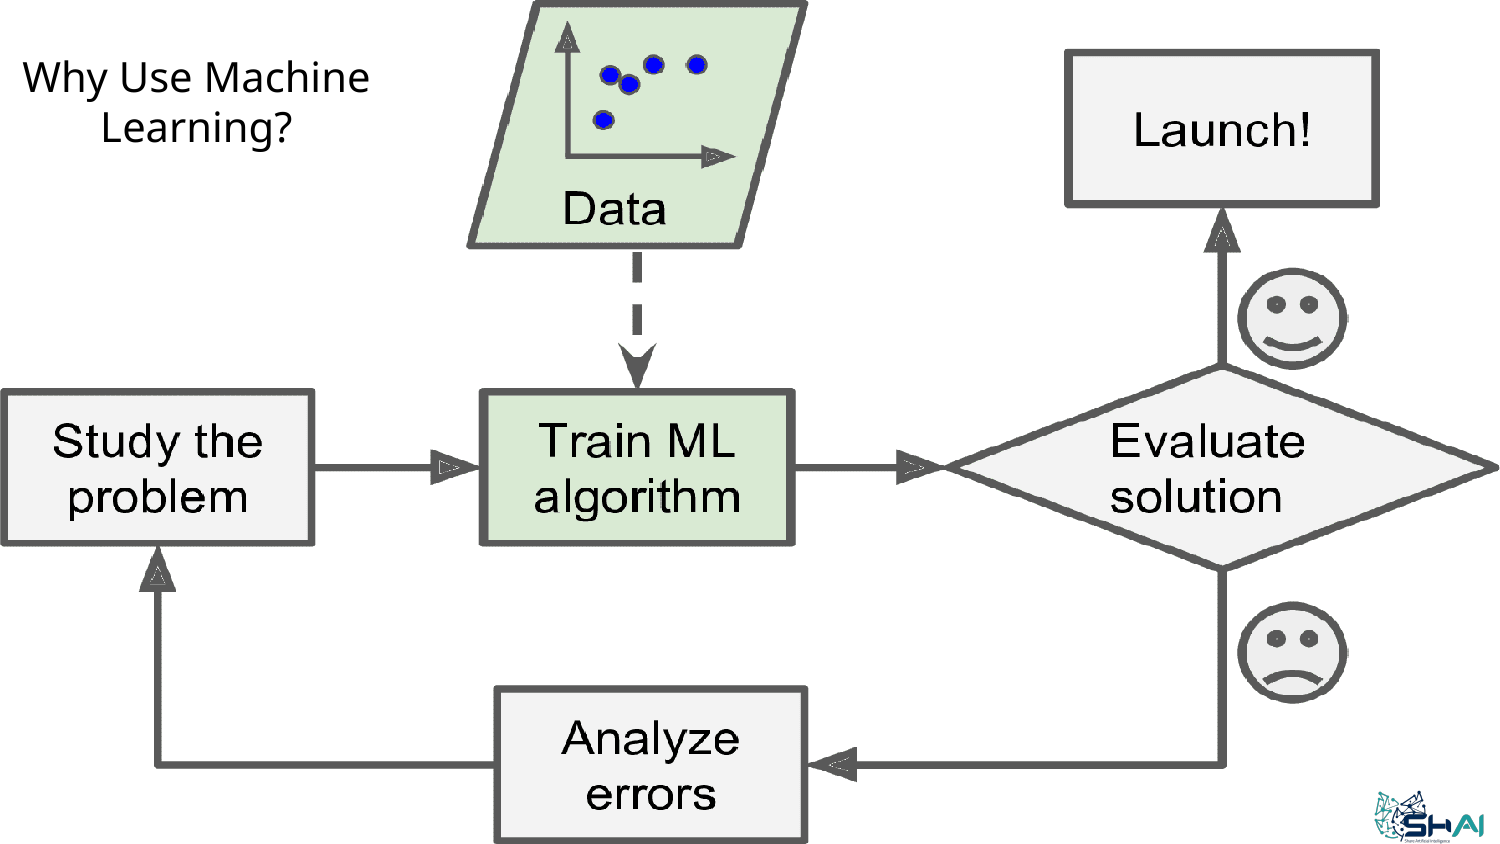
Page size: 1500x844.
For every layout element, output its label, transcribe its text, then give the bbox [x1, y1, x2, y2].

title Why Use Machine Learning? [0, 35, 438, 142]
picture [0, 0, 1500, 844]
